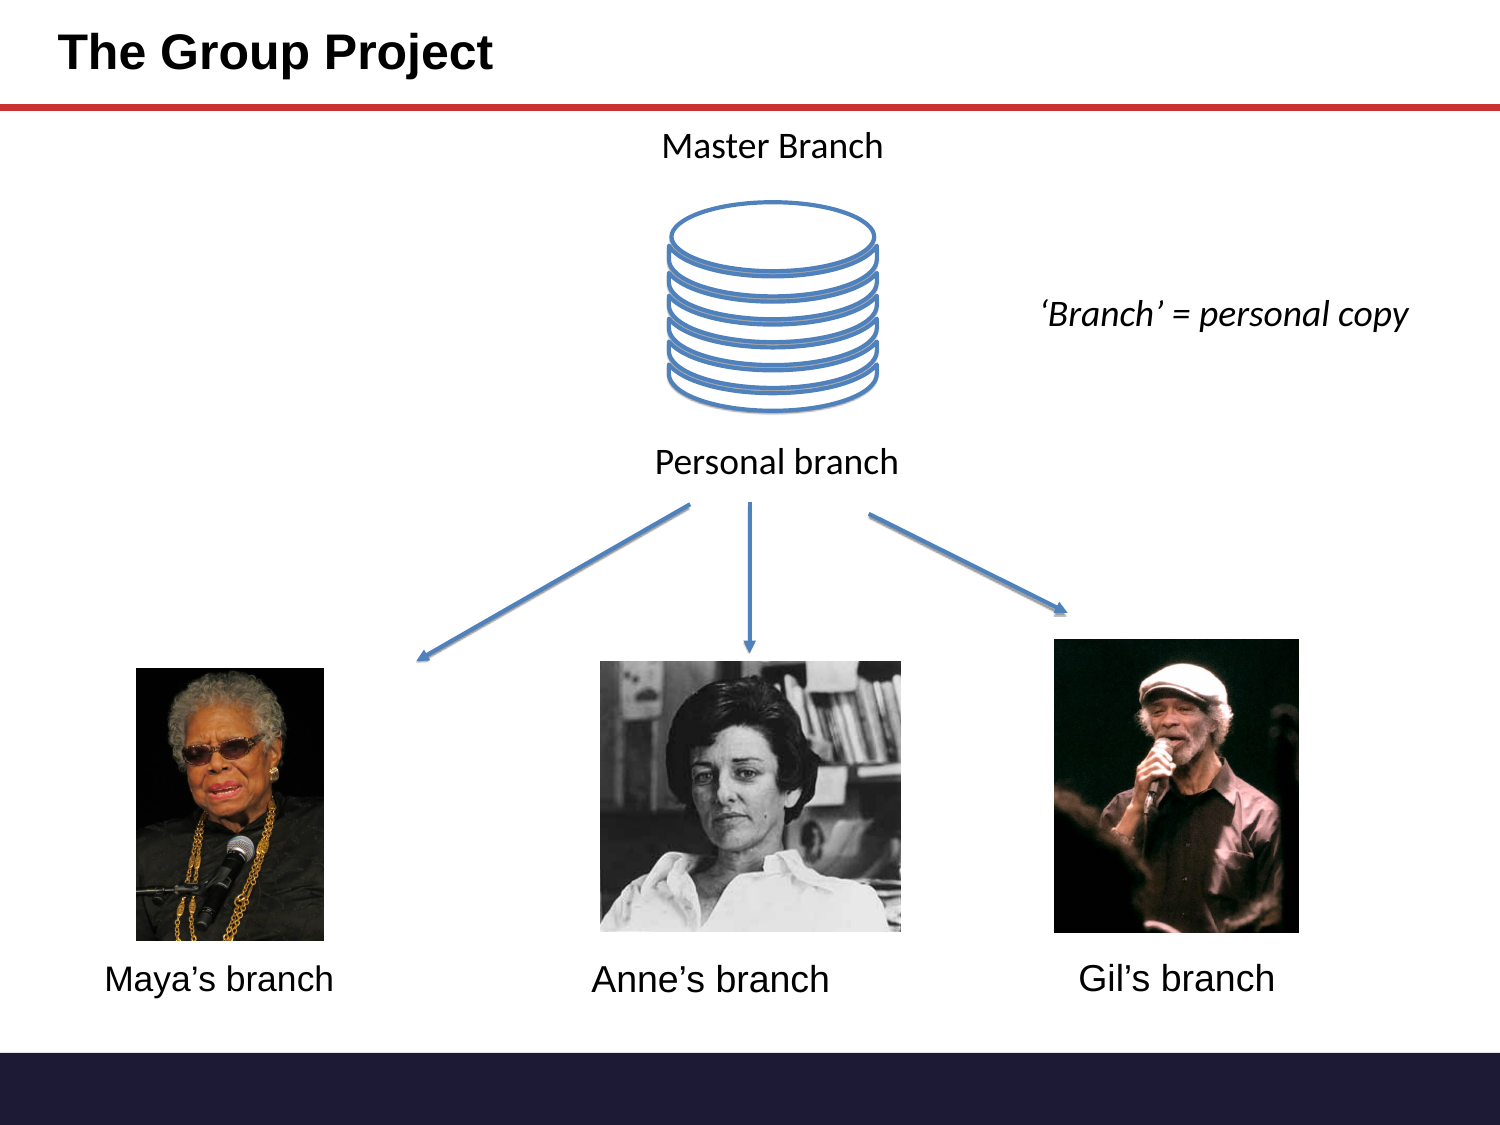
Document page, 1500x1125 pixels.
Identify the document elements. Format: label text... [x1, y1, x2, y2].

text_box [668, 341, 877, 388]
title The Group Project [50, 0, 948, 108]
text_box [668, 318, 877, 366]
text_box [668, 272, 877, 320]
text_box [668, 295, 877, 343]
text_box [671, 202, 875, 272]
text_box ‘Branch’ = personal copy [1031, 281, 1417, 342]
picture [136, 668, 324, 941]
text_box [668, 364, 877, 411]
text_box Master Branch [653, 113, 892, 174]
picture [600, 661, 901, 932]
picture [1054, 639, 1299, 933]
text_box Personal branch [647, 429, 907, 491]
text_box [668, 245, 877, 297]
text_box Maya’s branch [96, 948, 343, 1007]
text_box Anne’s branch [584, 947, 838, 1008]
text_box Gil’s branch [1070, 946, 1283, 1007]
